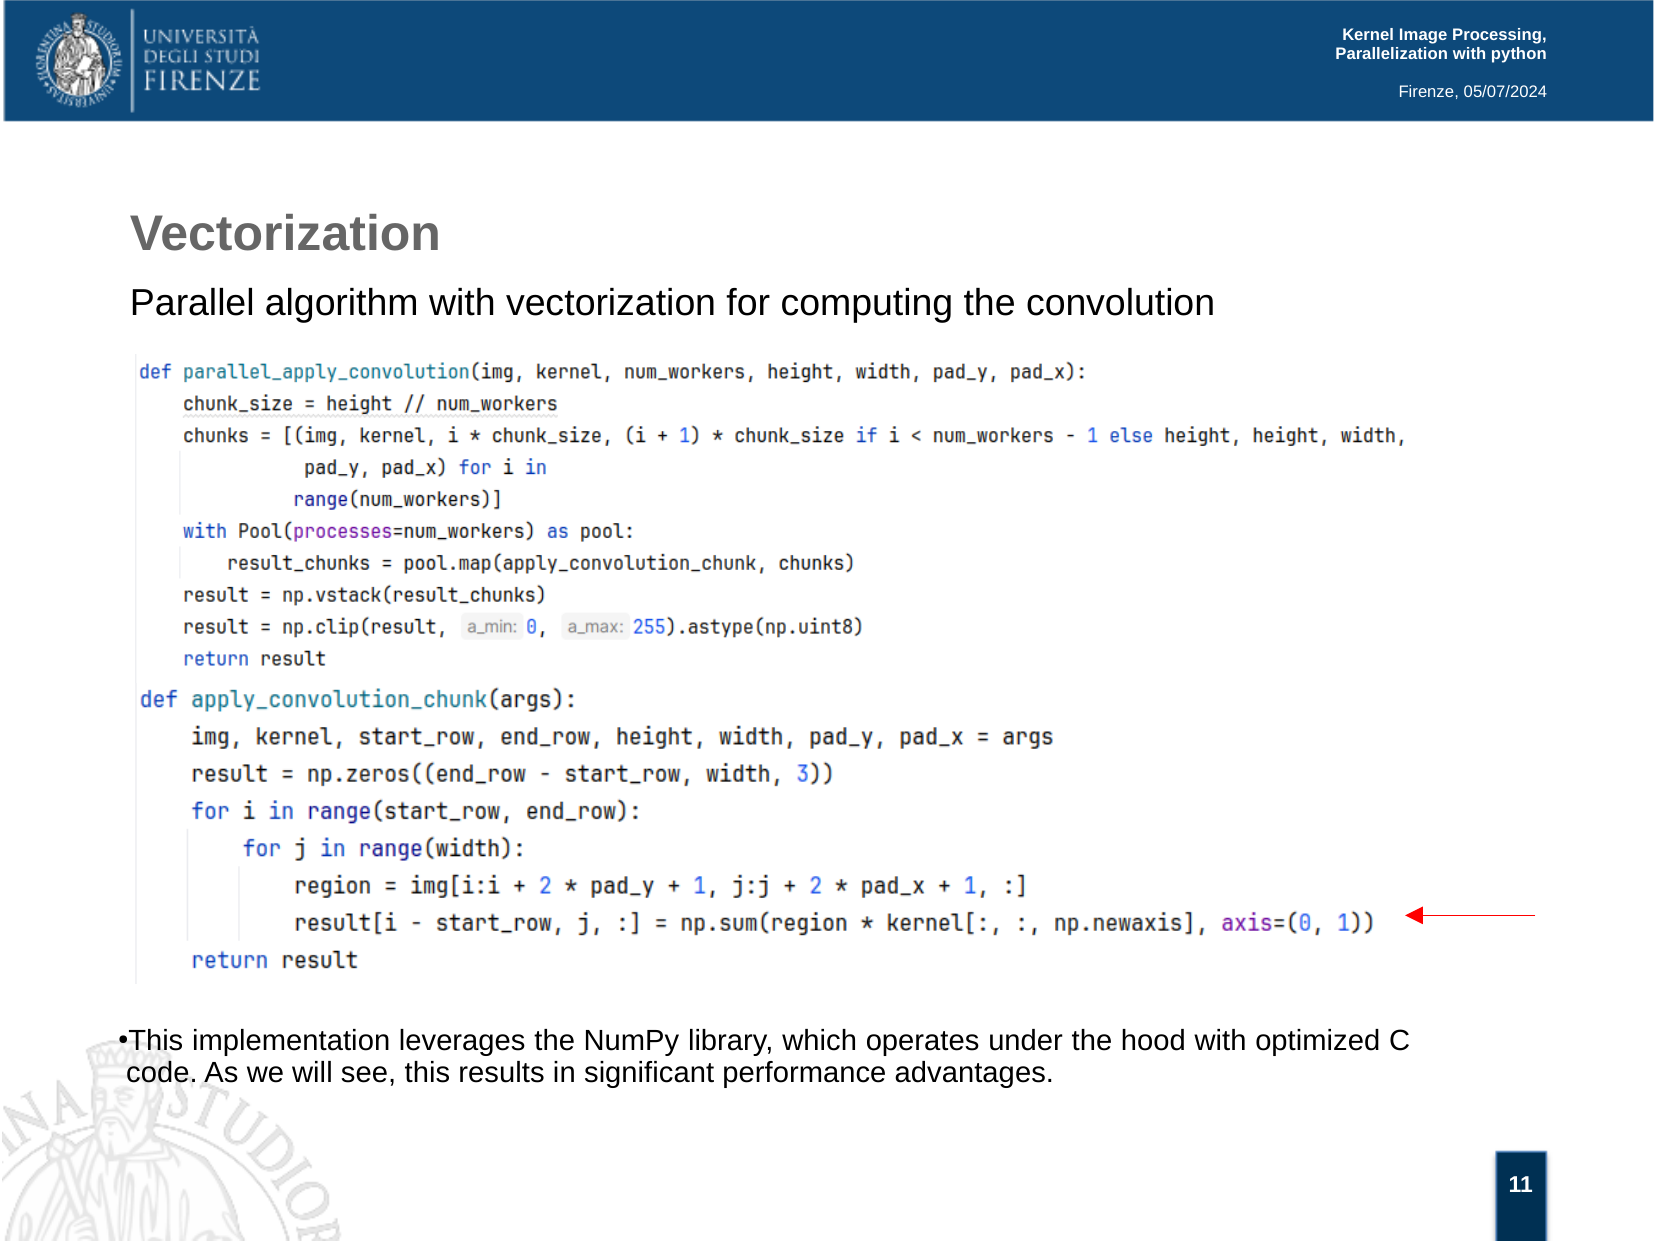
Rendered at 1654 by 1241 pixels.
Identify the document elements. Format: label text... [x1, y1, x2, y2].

text_box This implementation leverages the NumPy library, which operates under the hood with optimized C code. As we will see, this results in significant performance advantages. [118, 990, 1447, 1123]
picture [2, 0, 1654, 1241]
text_box Kernel Image Processing, Parallelization with python Firenze, 05/07/2024 [685, 24, 1548, 102]
text_box Vectorization Parallel algorithm with vectorization for computing the convolution [129, 145, 1359, 356]
text_box 11 [1505, 1160, 1536, 1208]
